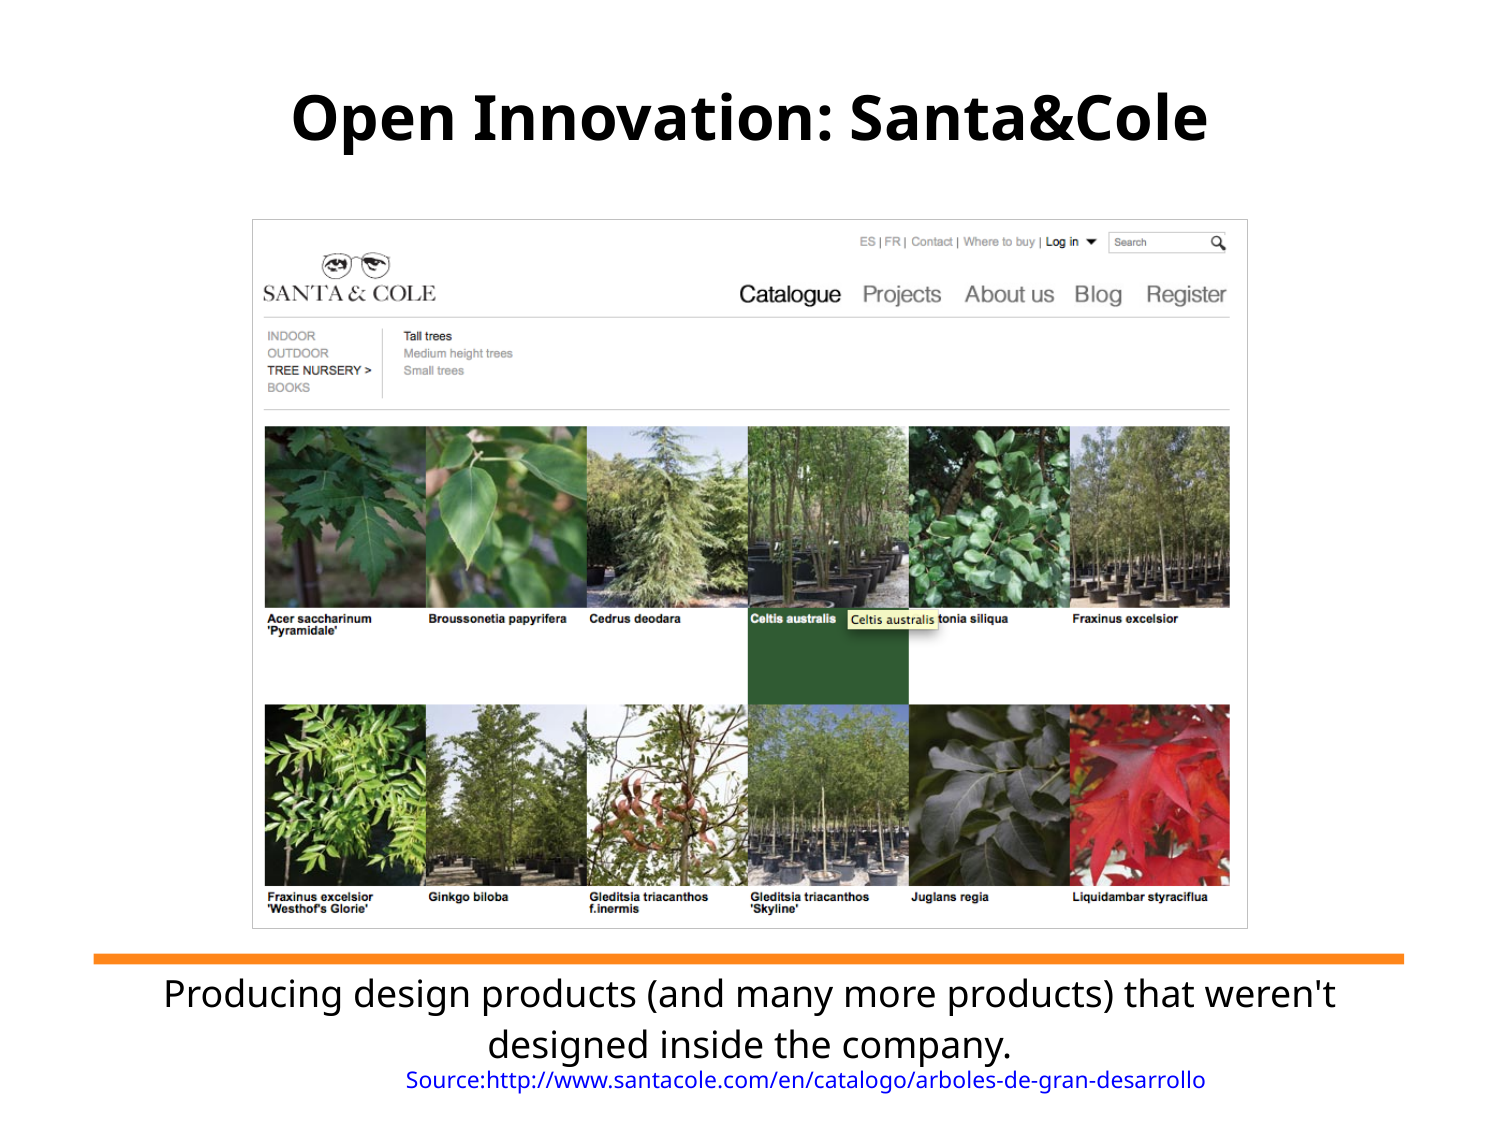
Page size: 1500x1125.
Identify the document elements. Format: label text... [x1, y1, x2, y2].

title Open Innovation: Santa&Cole [75, 44, 1426, 188]
text_box Producing design products (and many more products) that weren't designed inside the company. [113, 960, 1388, 1064]
picture [0, 0, 1500, 1125]
text_box Source:http://www.santacole.com/en/catalogo/arboles-de-gran-desarrollo [391, 1056, 1109, 1098]
